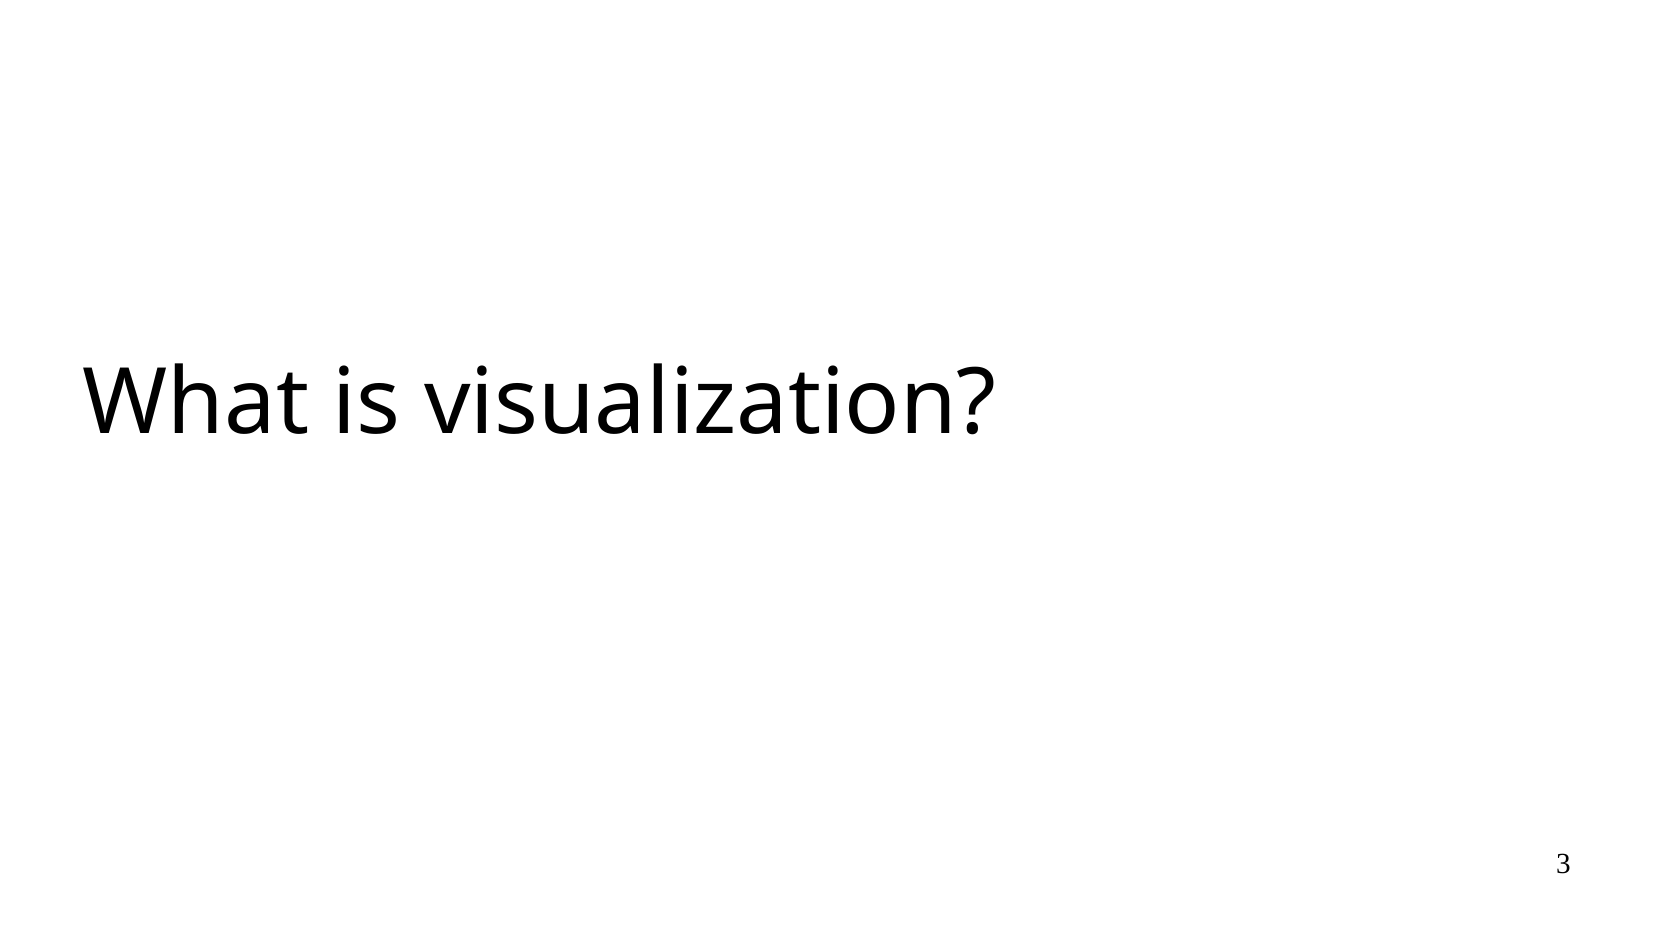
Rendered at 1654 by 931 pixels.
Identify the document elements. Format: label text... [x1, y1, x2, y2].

title What is visualization? [82, 320, 1571, 476]
